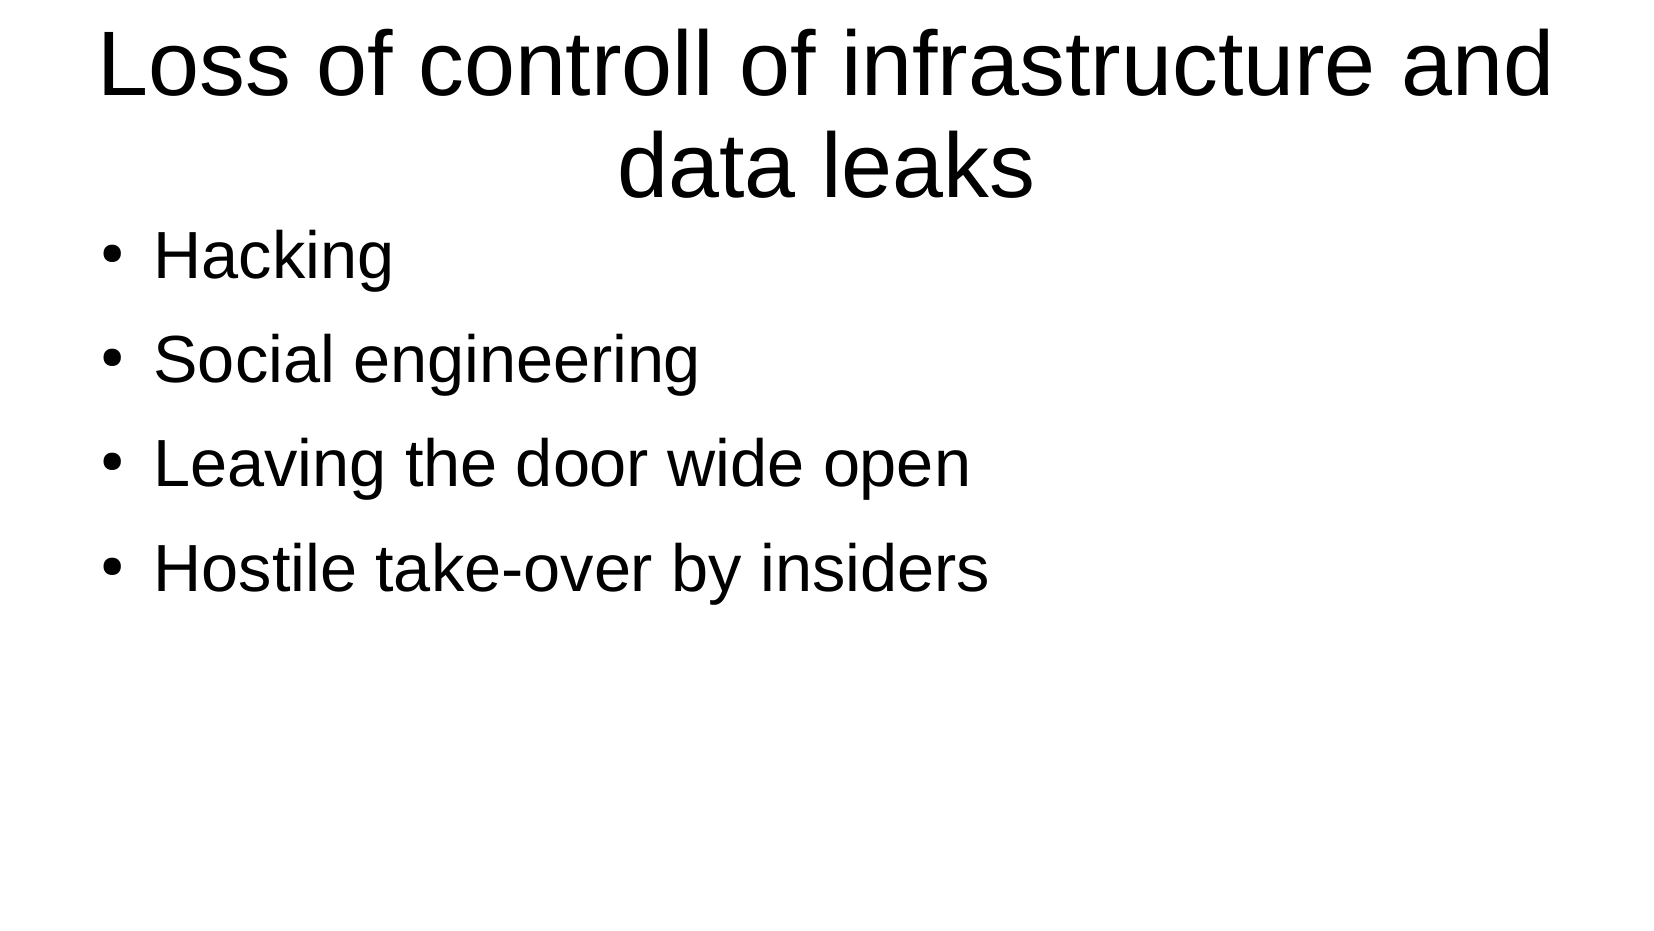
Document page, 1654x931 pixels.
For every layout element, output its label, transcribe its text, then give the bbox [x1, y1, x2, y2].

title Loss of controll of infrastructure and data leaks [82, 12, 1571, 217]
list Hacking Social engineering Leaving the door wide open Hostile take-over by insiders [82, 217, 1571, 758]
